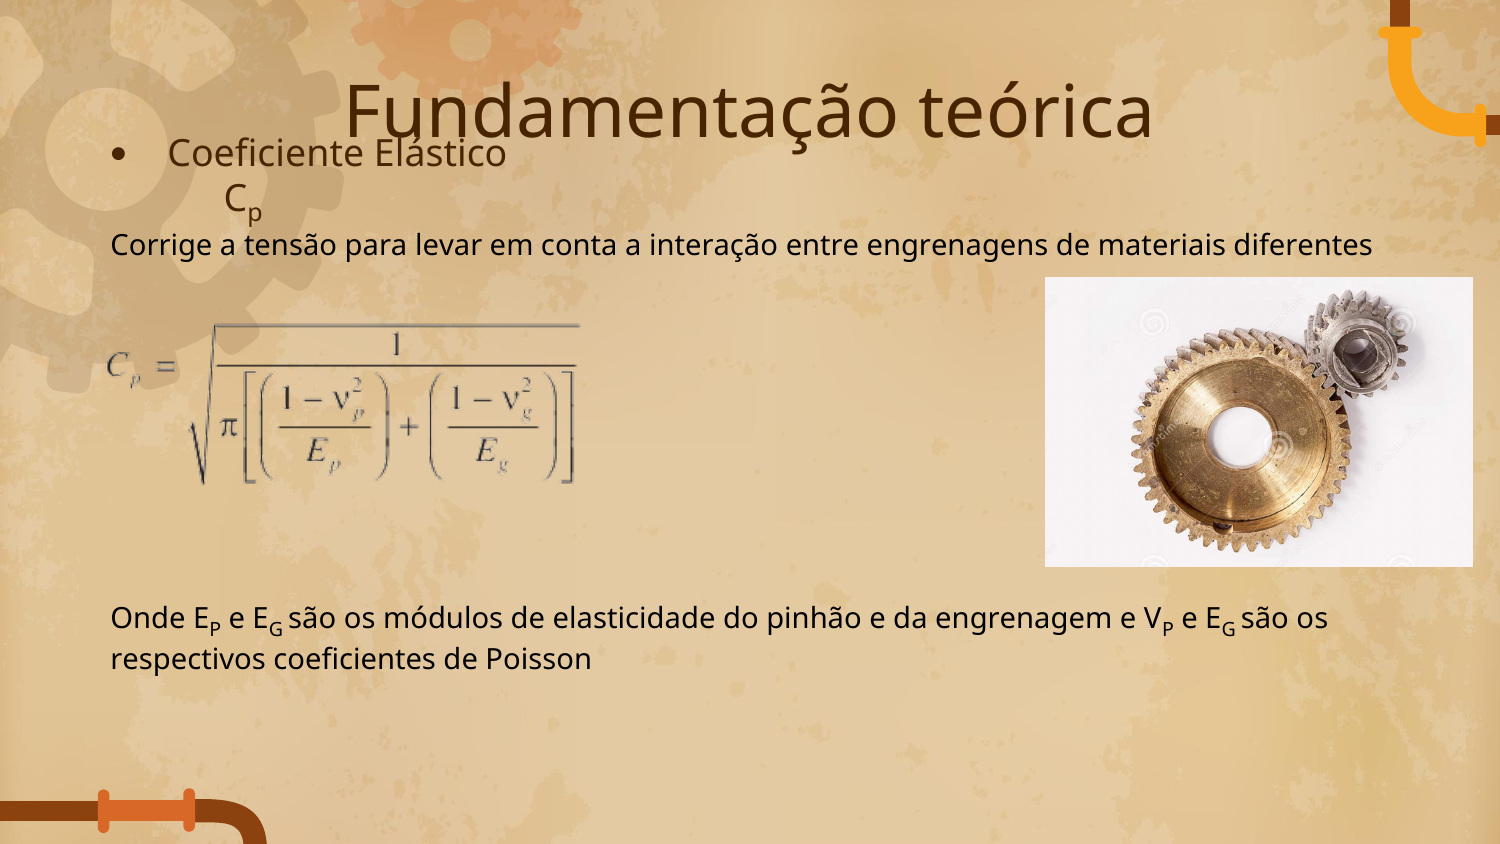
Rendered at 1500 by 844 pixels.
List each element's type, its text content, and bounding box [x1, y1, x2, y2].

text_box Corrige a tensão para levar em conta a interação entre engrenagens de materiais diferentes [95, 210, 1454, 277]
picture [95, 310, 596, 493]
subtitle Coeficiente Elástico Cp [58, 101, 562, 254]
title Fundamentação teórica [116, 49, 1384, 127]
text_box Onde EP e EG são os módulos de elasticidade do pinhão e da engrenagem e VP e EG são os respectivos coeficientes de Poisson [95, 584, 1454, 686]
picture [1045, 277, 1473, 567]
